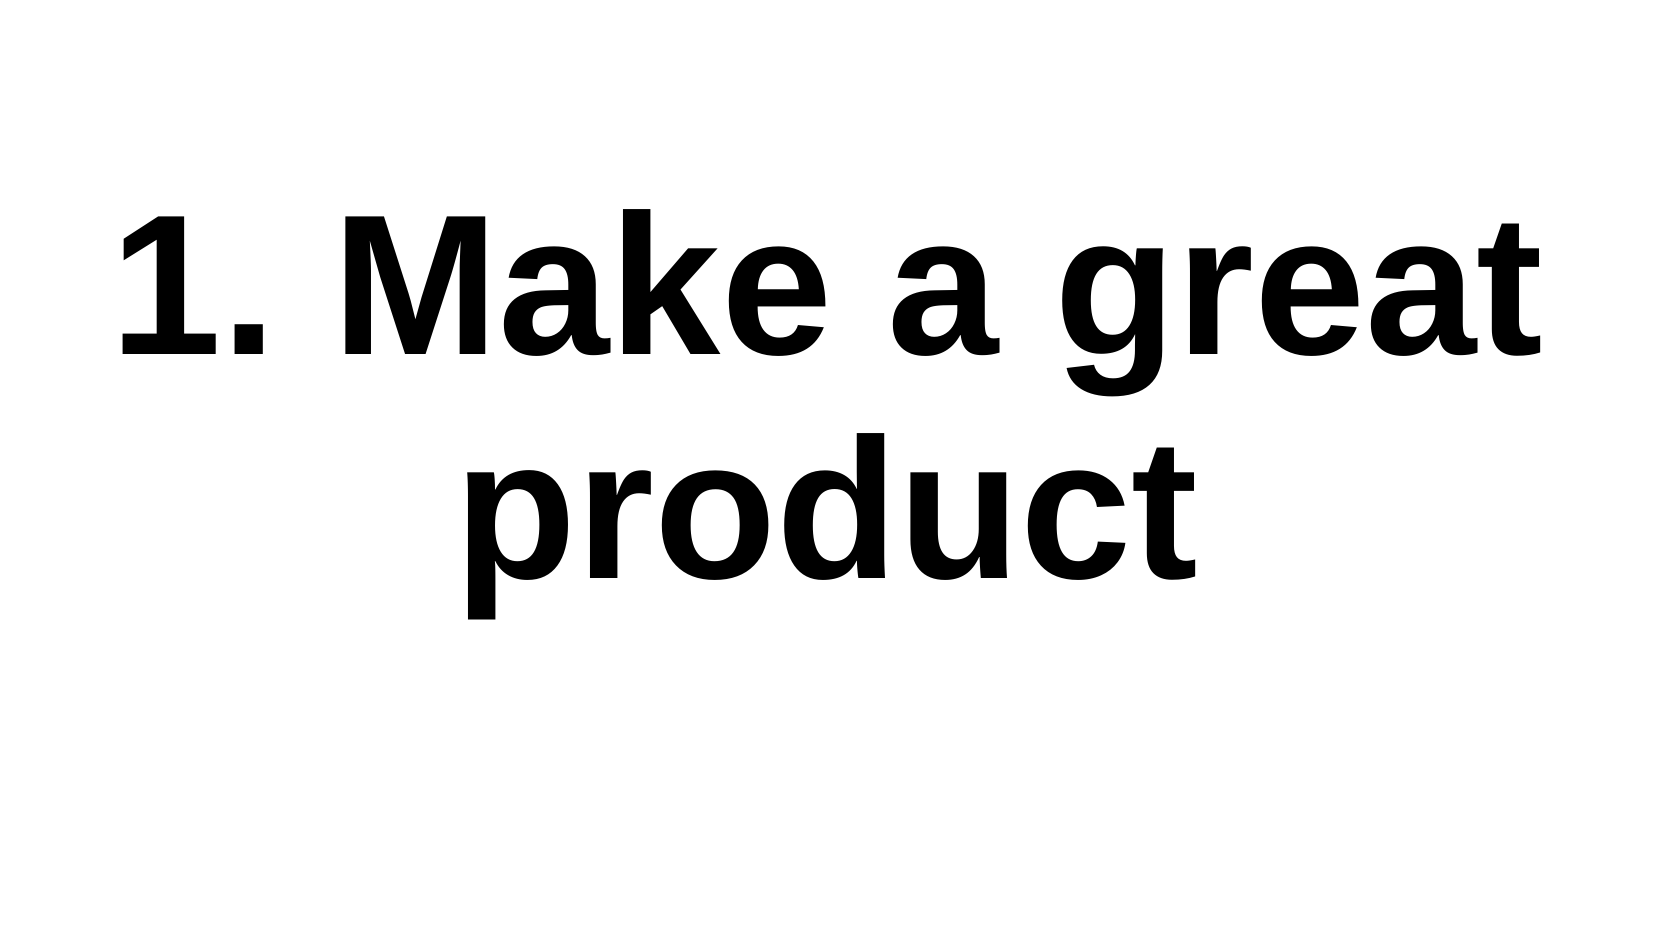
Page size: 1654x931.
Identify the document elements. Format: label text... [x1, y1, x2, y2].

subtitle 1. Make a great product [82, 37, 1571, 757]
